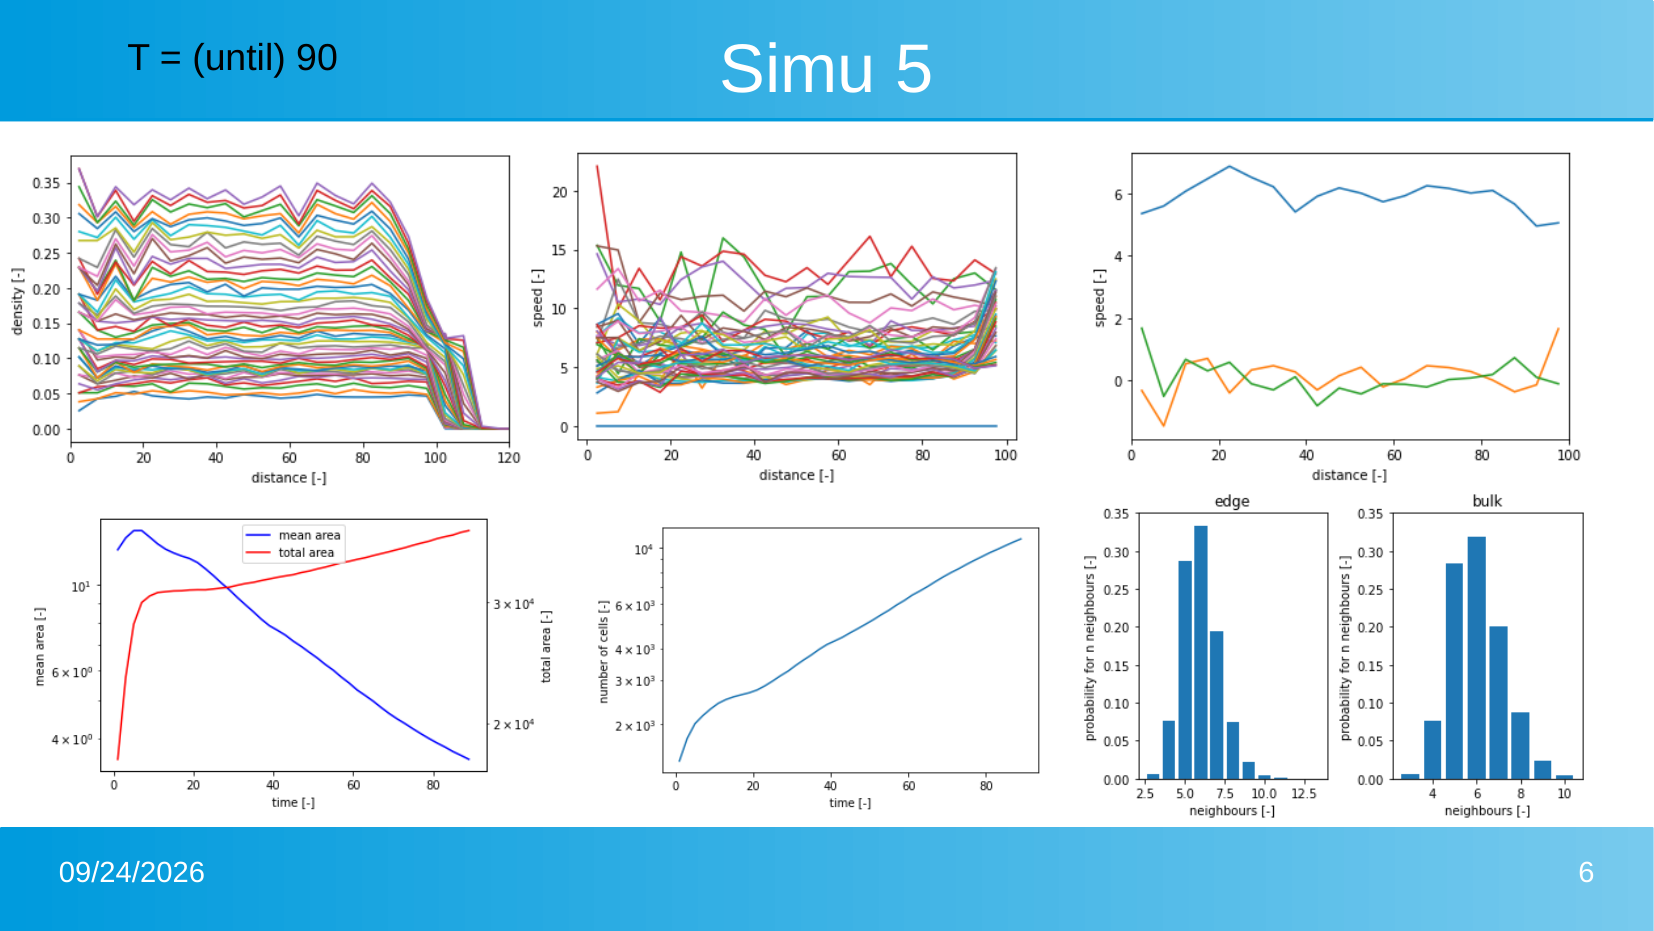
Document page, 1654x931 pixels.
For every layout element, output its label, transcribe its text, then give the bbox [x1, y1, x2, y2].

picture [1077, 149, 1590, 826]
text_box T = (until) 90 [112, 29, 451, 87]
picture [5, 149, 1028, 488]
picture [31, 513, 557, 815]
picture [594, 523, 1045, 815]
title Simu 5 [59, 29, 1595, 108]
